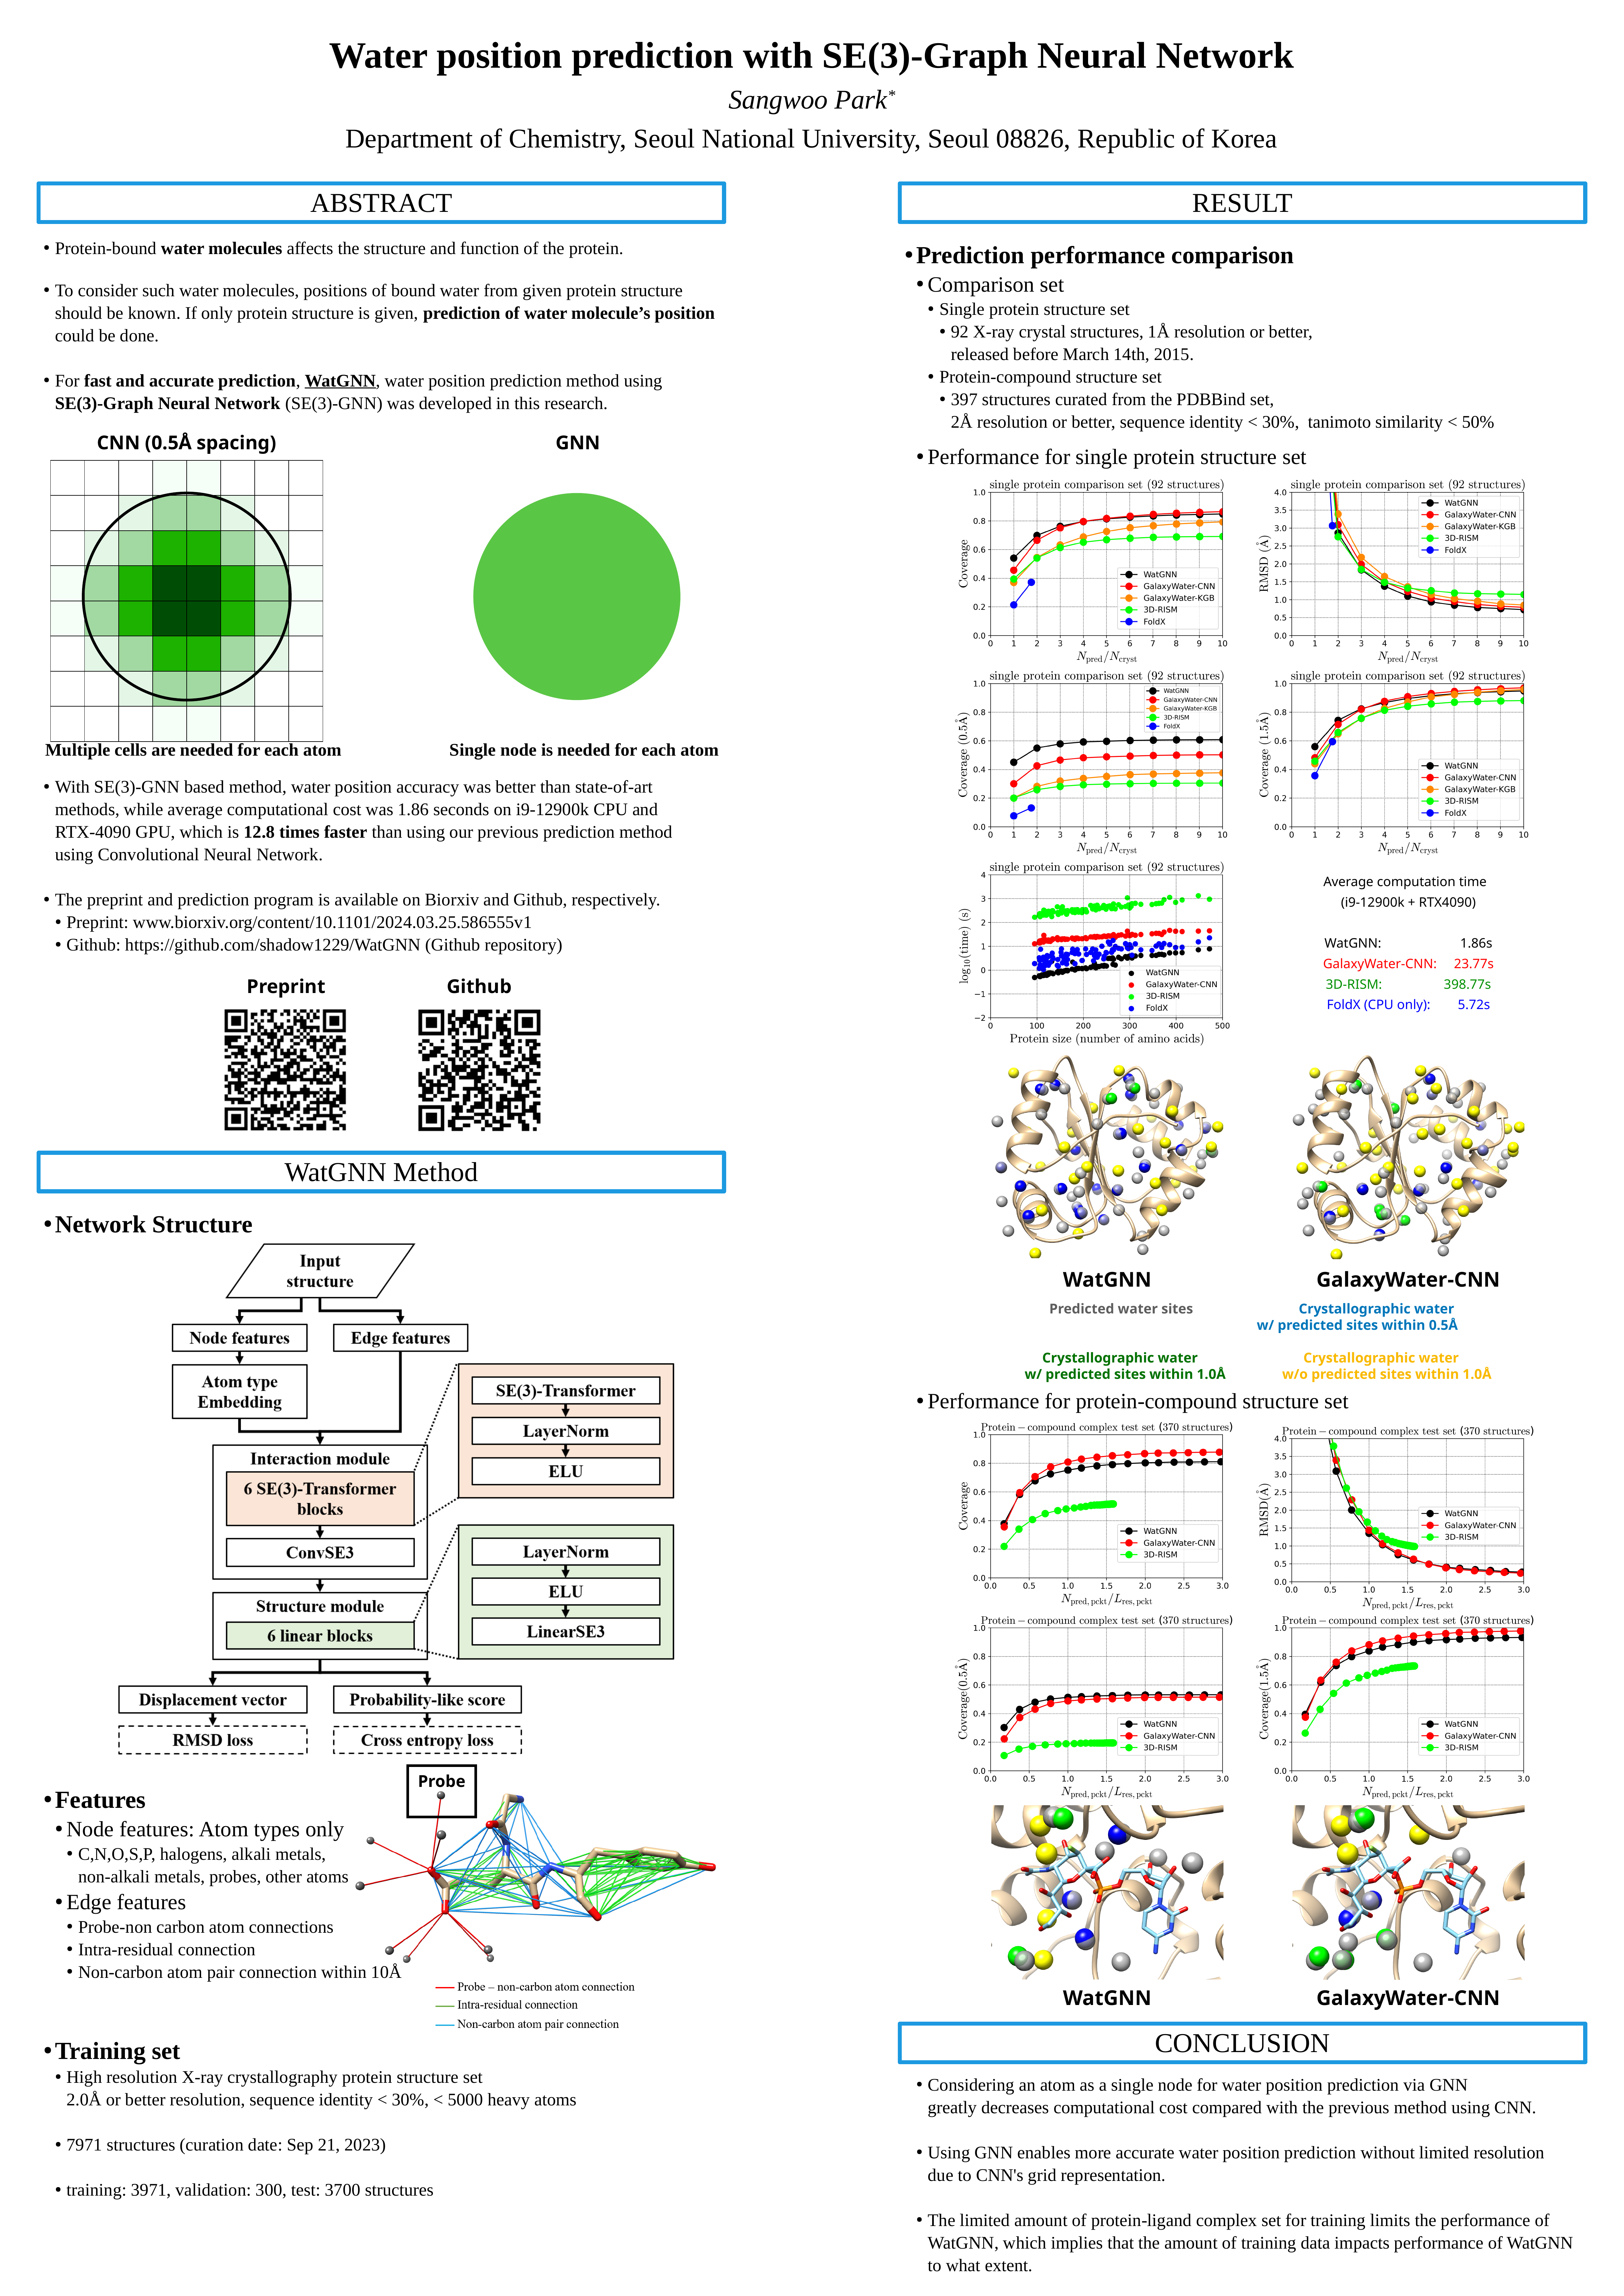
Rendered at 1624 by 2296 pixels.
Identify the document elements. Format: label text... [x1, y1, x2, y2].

text_box Performance for single protein structure set [900, 462, 1585, 491]
table_cell [119, 636, 152, 671]
picture [1292, 1046, 1525, 1259]
text_box Preprint [244, 971, 328, 1000]
text_box Single node is needed for each atom [447, 735, 722, 762]
table_cell [90, 531, 118, 565]
table_cell [153, 566, 186, 601]
text_box CONCLUSION [899, 2023, 1585, 2063]
picture [409, 998, 549, 1138]
table_cell [221, 601, 254, 636]
text_box GalaxyWater-CNN [1313, 1263, 1503, 1294]
table_cell [119, 501, 152, 530]
text_box With SE(3)-GNN based method, water position accuracy was better than state-of-art methods, while average computational cost was 1.86 seconds on i9-12900k CPU and RTX-4090 GPU, which is 12.8 times faster than using our previous prediction method using Convolutional Neural Network. The preprint and prediction program is available on Biorxiv and Github, respectively. Preprint: www.biorxiv.org/content/10.1101/2024.03.25.586555v1 Github: https://github.com/shadow1229/WatGNN (Github repository) [39, 772, 724, 997]
table_cell [119, 677, 152, 706]
table_cell [153, 531, 186, 565]
text_box Network Structure [39, 1204, 724, 1275]
table_cell [119, 566, 152, 601]
table_cell [153, 601, 186, 636]
text_box Performance for protein-compound structure set [900, 1359, 1585, 1435]
text_box Github [444, 971, 515, 1000]
table_cell [119, 707, 152, 735]
picture [218, 1002, 353, 1137]
table_cell [85, 496, 118, 530]
text_box Multiple cells are needed for each atom [43, 735, 345, 762]
table_cell [85, 566, 118, 601]
table_cell [221, 707, 254, 735]
table_cell [119, 496, 152, 516]
table_cell [85, 566, 86, 571]
table_cell [93, 636, 118, 671]
text_box GalaxyWater-CNN [1313, 1982, 1503, 2012]
table_cell [187, 707, 220, 735]
picture [950, 1435, 1240, 1800]
table_cell [187, 636, 220, 671]
table_cell [217, 496, 220, 497]
table_cell [255, 672, 288, 706]
table_cell [221, 672, 254, 693]
text_box GNN [553, 429, 603, 456]
table_cell [187, 496, 220, 530]
text_box Probe [415, 1768, 469, 1780]
table_header [221, 461, 254, 495]
text_box WatGNN [1060, 1263, 1154, 1294]
table_cell [153, 707, 186, 735]
table_cell [109, 521, 118, 530]
table_header [153, 461, 186, 495]
picture [1251, 491, 1541, 856]
table_header [255, 461, 288, 495]
text_box RESULT [899, 183, 1585, 222]
text_box Features Node features: Atom types only C,N,O,S,P, halogens, alkali metals, non-alkali metals, probes, other atoms Edge features Probe-non carbon atom connections Intra-residual connection Non-carbon atom pair connection within 10Å [39, 1780, 724, 1984]
text_box Prediction performance comparison Comparison set Single protein structure set 92 X-ray crystal structures, 1Å resolution or better, released before March 14th, 2015. Protein-compound structure set 397 structures curated from the PDBBind set, 2Å resolution or better, sequence identity < 30%, tanimoto similarity < 50% [899, 235, 1585, 462]
picture [1292, 1805, 1525, 1980]
text_box [473, 493, 680, 700]
table_cell [221, 531, 254, 565]
table_cell [51, 636, 84, 671]
table_cell [51, 496, 84, 530]
table_cell [261, 636, 288, 671]
text_box WatGNN [1060, 1982, 1154, 2012]
picture [950, 491, 1240, 1259]
table_header [51, 461, 84, 495]
table_cell [255, 521, 264, 530]
table_cell [221, 636, 254, 671]
table_cell [269, 531, 288, 565]
text_box ABSTRACT [39, 183, 724, 222]
table_cell [289, 601, 323, 636]
table_cell [119, 601, 152, 636]
picture [991, 1805, 1223, 1979]
table_cell [153, 496, 186, 530]
text_box Water position prediction with SE(3)-Graph Neural Network Sangwoo Park* Department of Chemistry, Seoul National University, Seoul 08826, Republic of Korea [123, 19, 1501, 156]
table_cell [51, 566, 84, 601]
table_cell [153, 696, 186, 706]
table_cell [119, 531, 152, 565]
table_cell [85, 672, 118, 706]
table_cell [51, 672, 84, 706]
table_cell [255, 566, 288, 601]
table_cell [119, 672, 152, 693]
table_cell [85, 707, 118, 735]
table_cell [187, 531, 220, 565]
table_cell [187, 601, 220, 636]
table_cell [289, 566, 323, 601]
table_cell [85, 601, 118, 636]
table_cell [85, 636, 112, 671]
table_cell [221, 566, 254, 601]
table_cell [221, 677, 254, 706]
table_header [289, 461, 323, 495]
table_cell [51, 531, 84, 565]
table_cell [255, 531, 284, 565]
table_cell [187, 696, 220, 706]
text_box Protein-bound water molecules affects the structure and function of the protein. To consider such water molecules, positions of bound water from given protein structure should be known. If only protein structure is given, prediction of water molecule’s position could be done. For fast and accurate prediction, WatGNN, water position prediction method using SE(3)-Graph Neural Network (SE(3)-GNN) was developed in this research. [39, 233, 724, 429]
text_box Training set High resolution X-ray crystallography protein structure set 2.0Å or better resolution, sequence identity < 30%, < 5000 heavy atoms 7971 structures (curation date: Sep 21, 2023) training: 3971, validation: 300, test: 3700 structures [39, 2030, 724, 2229]
table_cell [187, 672, 220, 698]
table_cell [289, 707, 323, 735]
table_cell [187, 566, 220, 601]
text_box WatGNN Method [39, 1153, 724, 1191]
picture [409, 1767, 474, 1780]
table_cell [85, 622, 89, 636]
table_cell [85, 531, 104, 565]
table_cell [255, 636, 281, 671]
text_box Predicted water sites Crystallographic water w/ predicted sites within 0.5Å Crystallographic water Crystallographic water w/ predicted sites within 1.0Å w/o predicted sites within 1.0Å [1015, 1297, 1495, 1385]
picture [1251, 1435, 1541, 1800]
table_cell [289, 636, 323, 671]
table_cell [153, 636, 186, 671]
table_header [119, 461, 152, 495]
text_box Considering an atom as a single node for water position prediction via GNN greatly decreases computational cost compared with the previous method using CNN. Using GNN enables more accurate water position prediction without limited resolution due to CNN's grid representation. The limited amount of protein-ligand complex set for training limits the performance of WatGNN, which implies that the amount of training data impacts performance of WatGNN to what extent. [900, 2050, 1585, 2282]
table_cell [255, 601, 288, 636]
table_cell [51, 707, 84, 735]
table_cell [289, 672, 323, 706]
text_box CNN (0.5Å spacing) [94, 429, 279, 456]
picture [118, 1275, 730, 2038]
table_cell [51, 601, 84, 636]
table_cell [221, 501, 254, 530]
table_cell [153, 496, 157, 497]
table_header [187, 461, 220, 495]
table_cell [284, 624, 288, 636]
text_box Average computation time (i9-12900k + RTX4090) WatGNN: 1.86s GalaxyWater-CNN: 23.77s 3D-RISM: 398.77s FoldX (CPU only): 5.72s [1292, 867, 1525, 1017]
table_cell [289, 496, 323, 530]
table_cell [221, 496, 254, 516]
table_cell [255, 707, 288, 735]
table_header [85, 461, 118, 495]
table_cell [153, 672, 186, 698]
table_cell [289, 531, 323, 565]
table_cell [255, 496, 288, 530]
